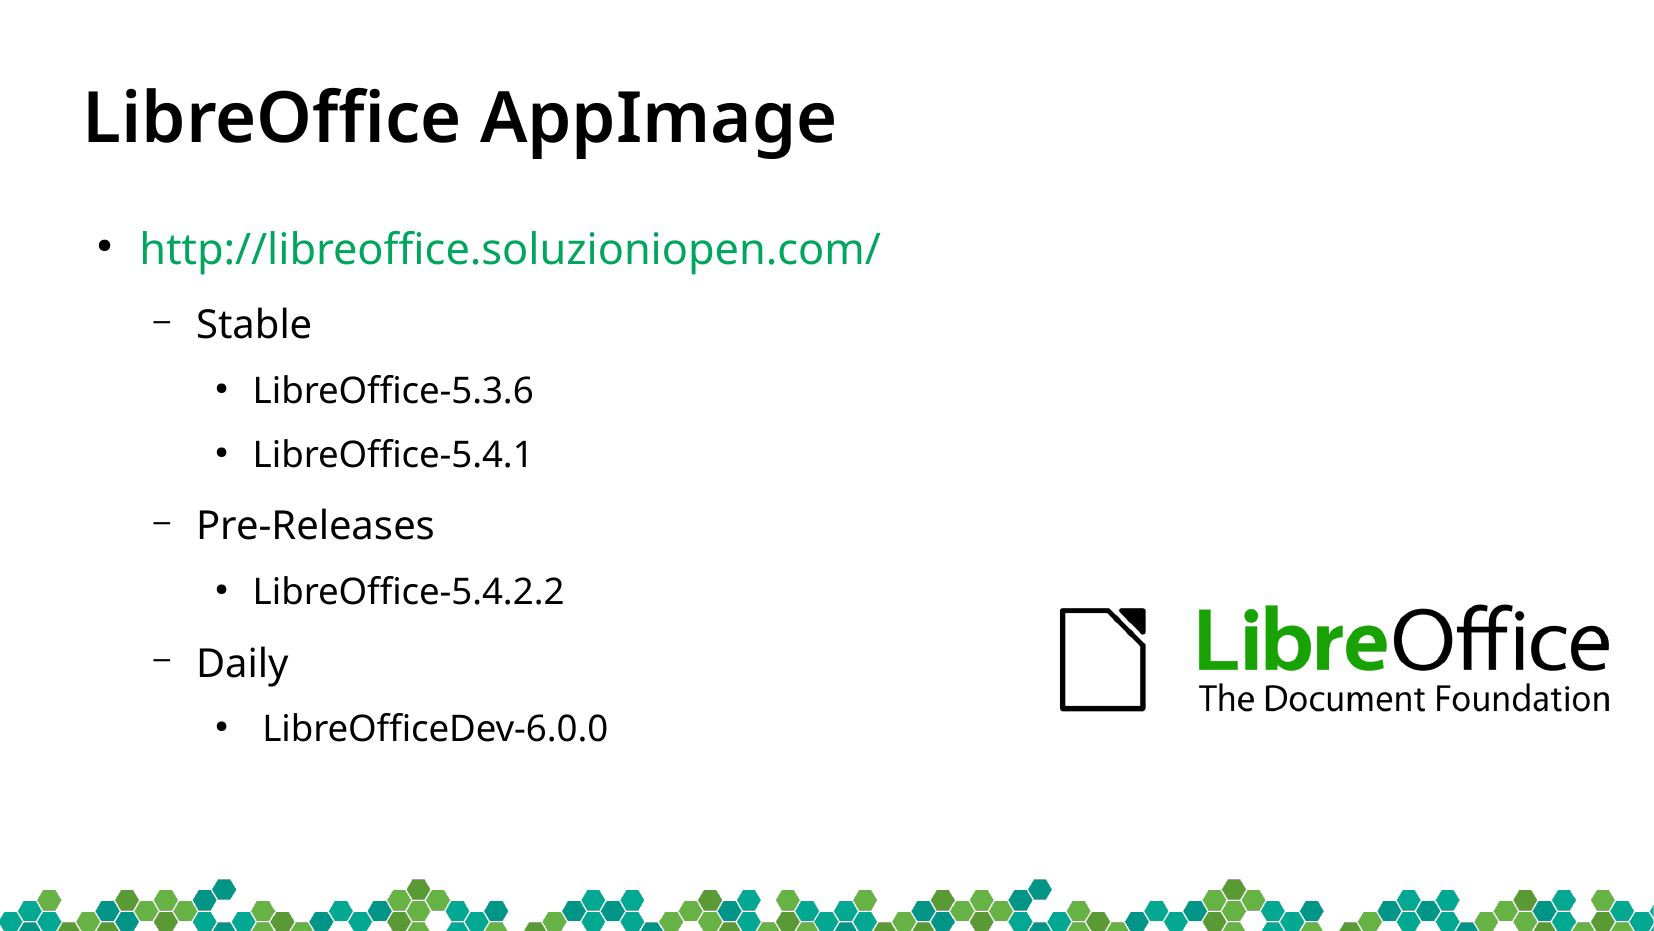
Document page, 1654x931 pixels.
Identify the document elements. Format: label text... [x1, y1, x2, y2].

list http://libreoffice.soluzioniopen.com/ Stable LibreOffice-5.3.6 LibreOffice-5.4.1 Pre-Releases LibreOffice-5.4.2.2 Daily LibreOfficeDev-6.0.0 [82, 217, 1571, 758]
title LibreOffice AppImage [82, 37, 1571, 193]
picture [1049, 450, 1620, 866]
picture [0, 871, 1654, 931]
